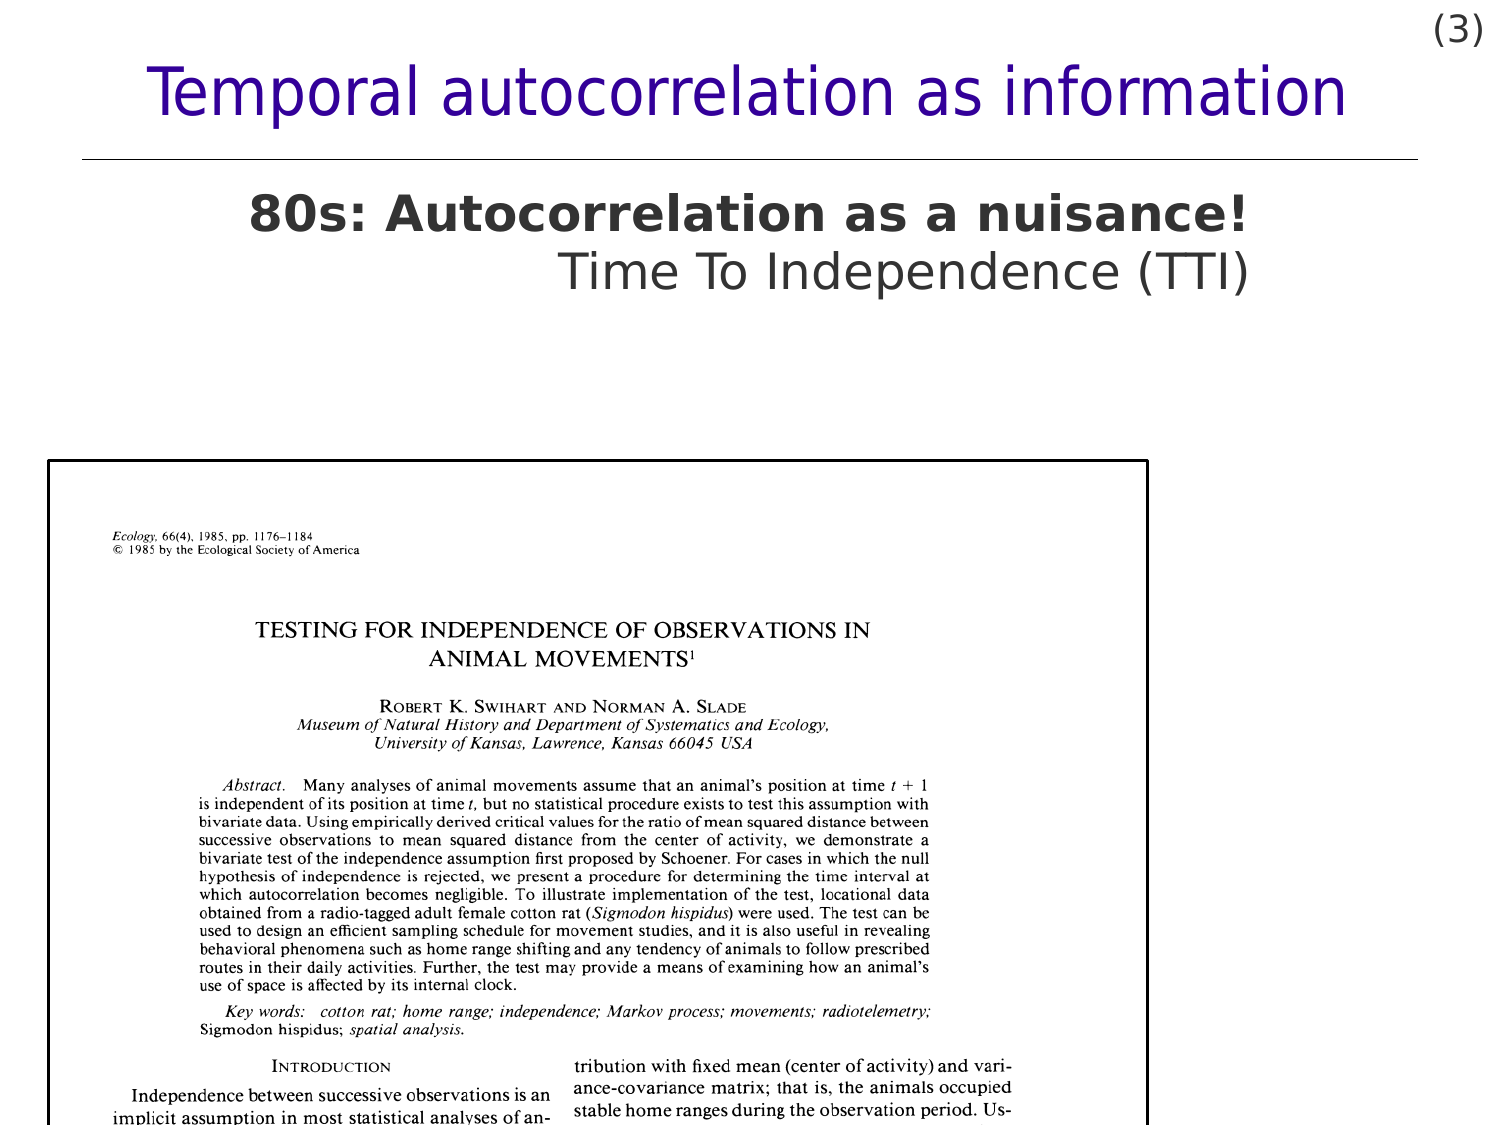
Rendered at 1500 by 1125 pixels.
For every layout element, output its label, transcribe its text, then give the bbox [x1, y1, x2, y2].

text_box (3) [1417, 0, 1500, 60]
title Temporal autocorrelation as information [147, 42, 1353, 142]
picture [49, 461, 1146, 1125]
text_box 80s: Autocorrelation as a nuisance! Time To Independence (TTI) [234, 177, 1266, 309]
